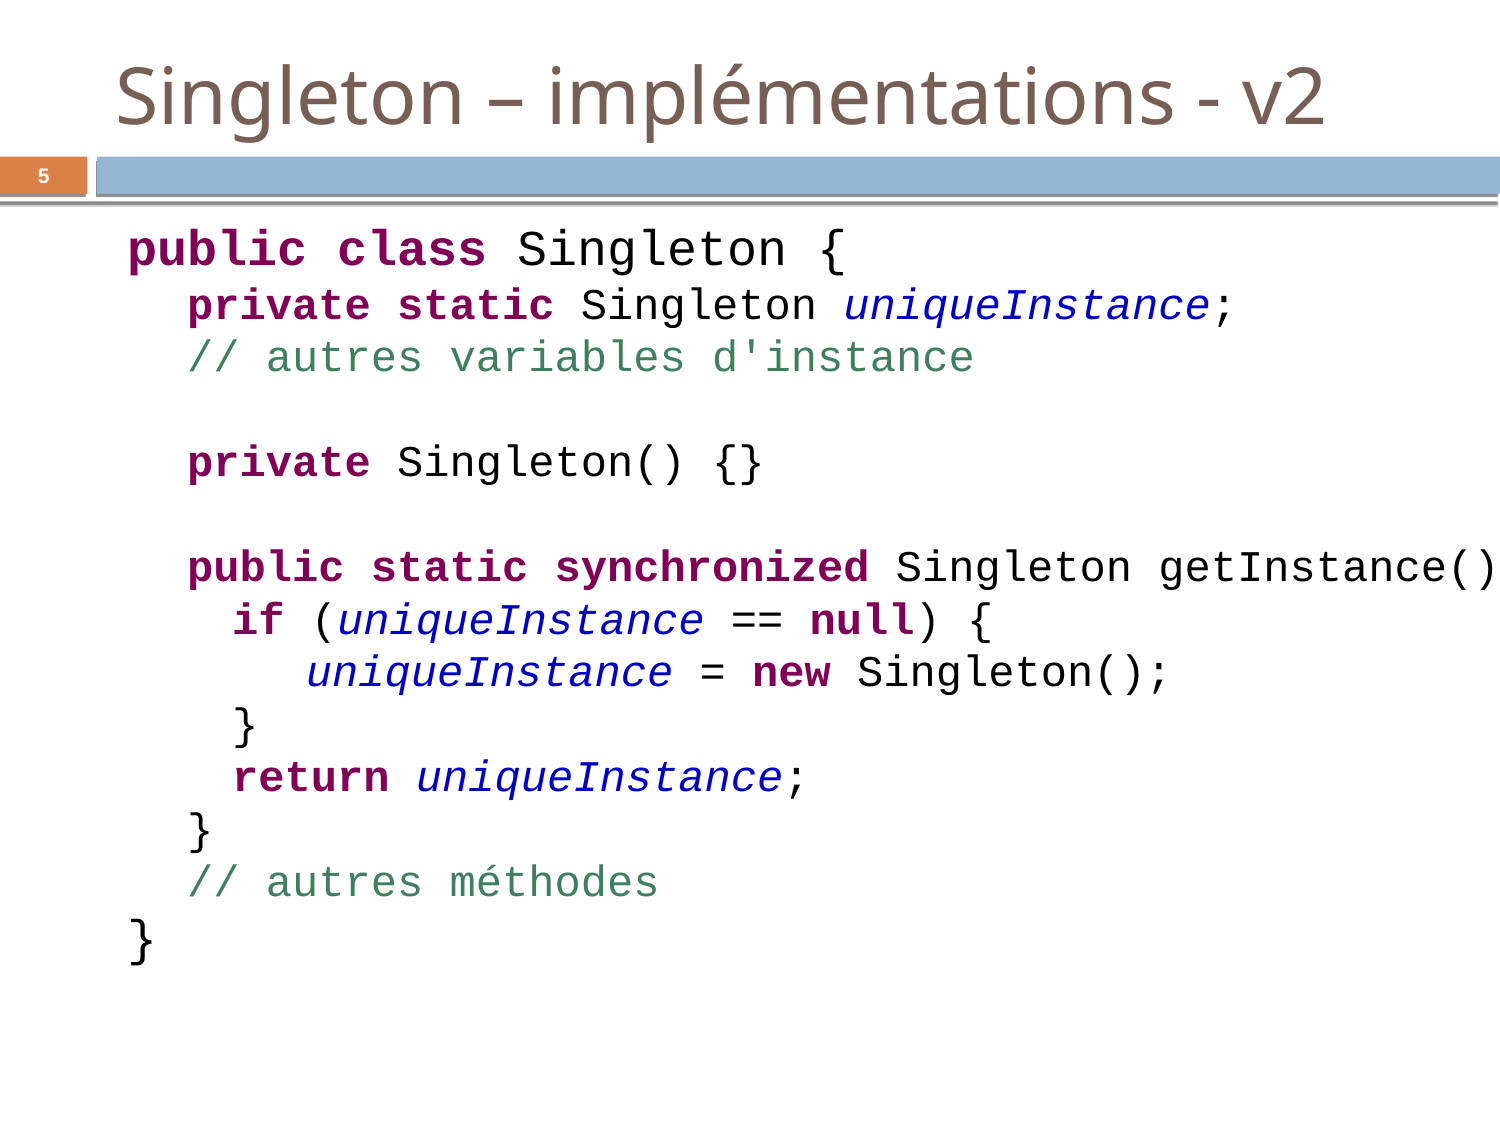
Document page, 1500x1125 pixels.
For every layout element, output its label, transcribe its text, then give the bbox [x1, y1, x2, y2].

title Singleton – implémentations - v2 [100, 37, 1438, 149]
list public class Singleton { private static Singleton uniqueInstance; // autres variables d'instance private Singleton() {} public static synchronized Singleton getInstance() { if (uniqueInstance == null) { uniqueInstance = new Singleton(); } return uniqueInstance; } // autres méthodes } [112, 208, 1500, 1012]
slide_number <numéro> [0, 155, 88, 196]
